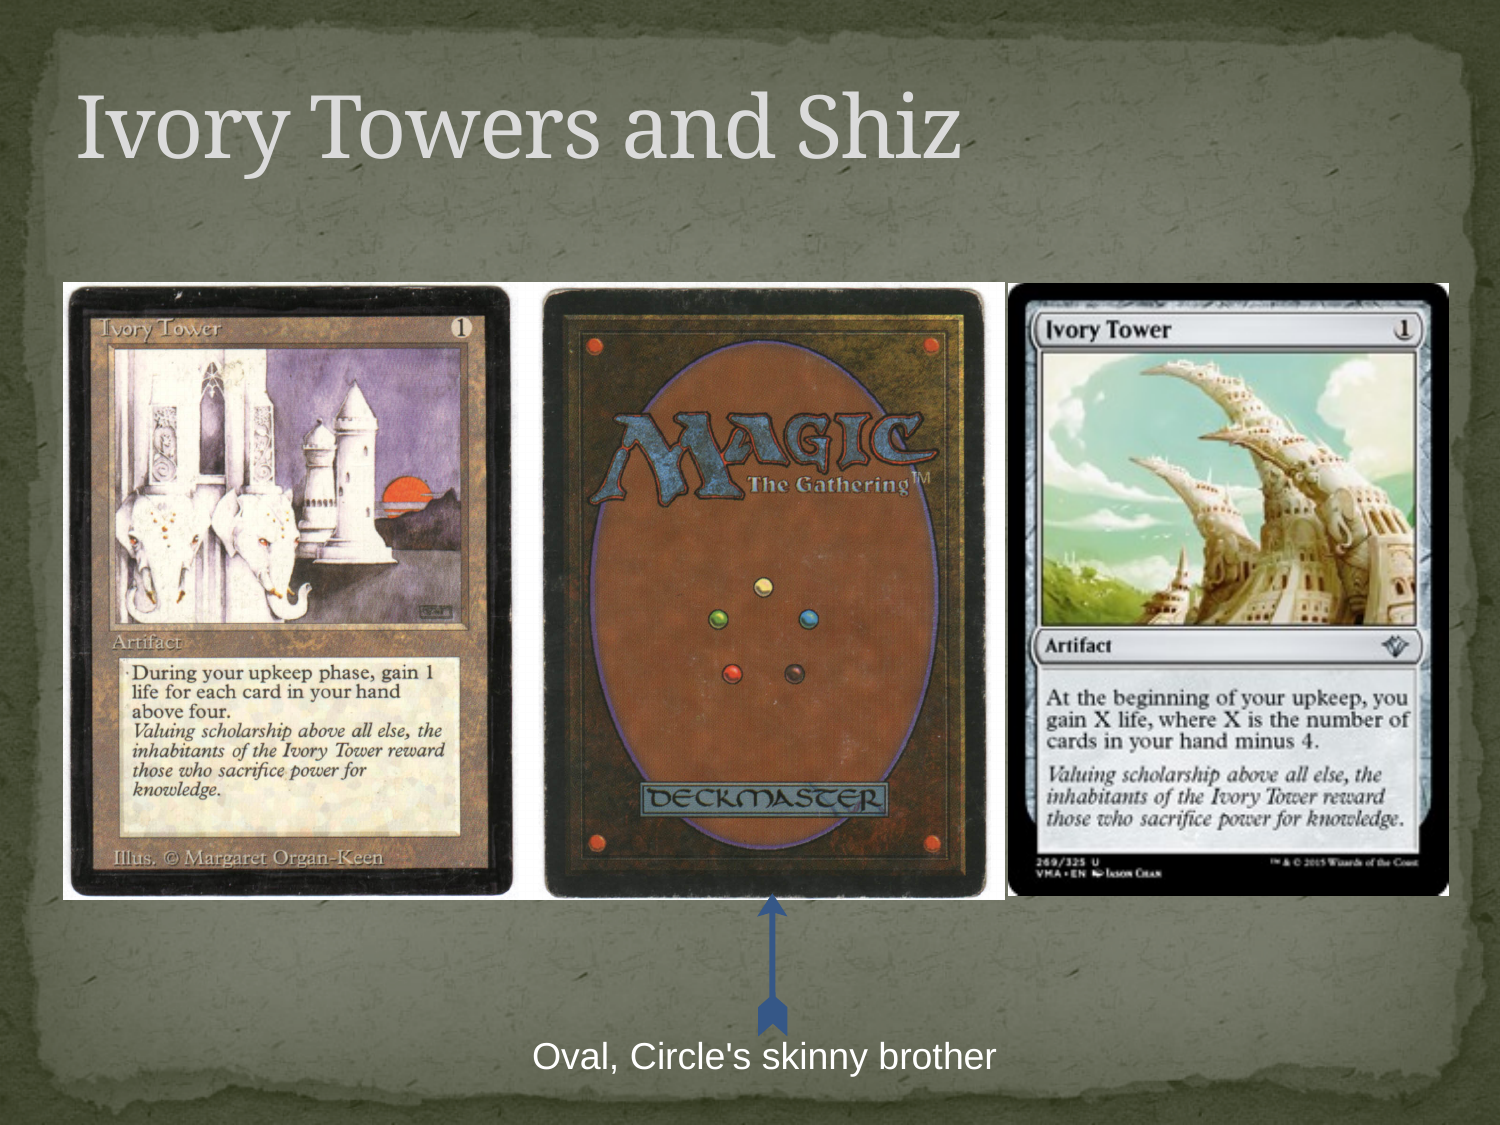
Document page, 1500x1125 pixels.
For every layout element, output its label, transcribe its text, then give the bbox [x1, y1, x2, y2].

title Ivory Towers and Shiz [74, 24, 1425, 225]
picture [0, 0, 1500, 1125]
text_box Oval, Circle's skinny brother [517, 1028, 1013, 1089]
